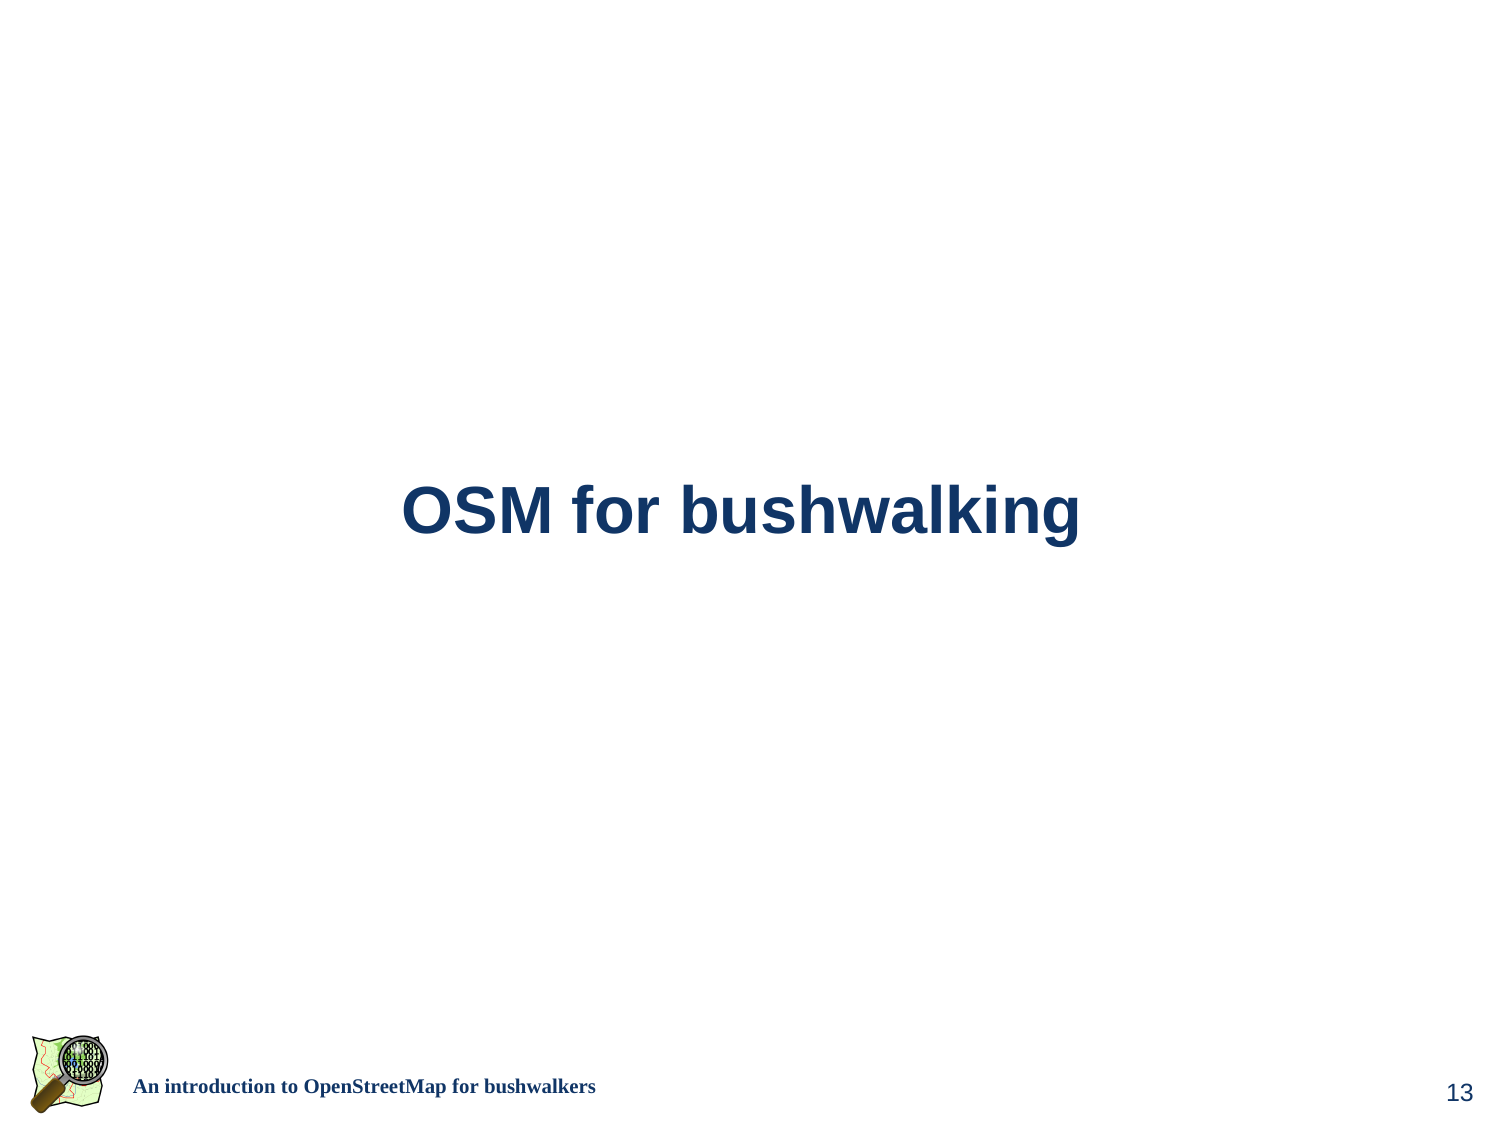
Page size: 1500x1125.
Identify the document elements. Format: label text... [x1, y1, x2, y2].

picture [29, 1033, 110, 1114]
title OSM for bushwalking [67, 413, 1418, 602]
